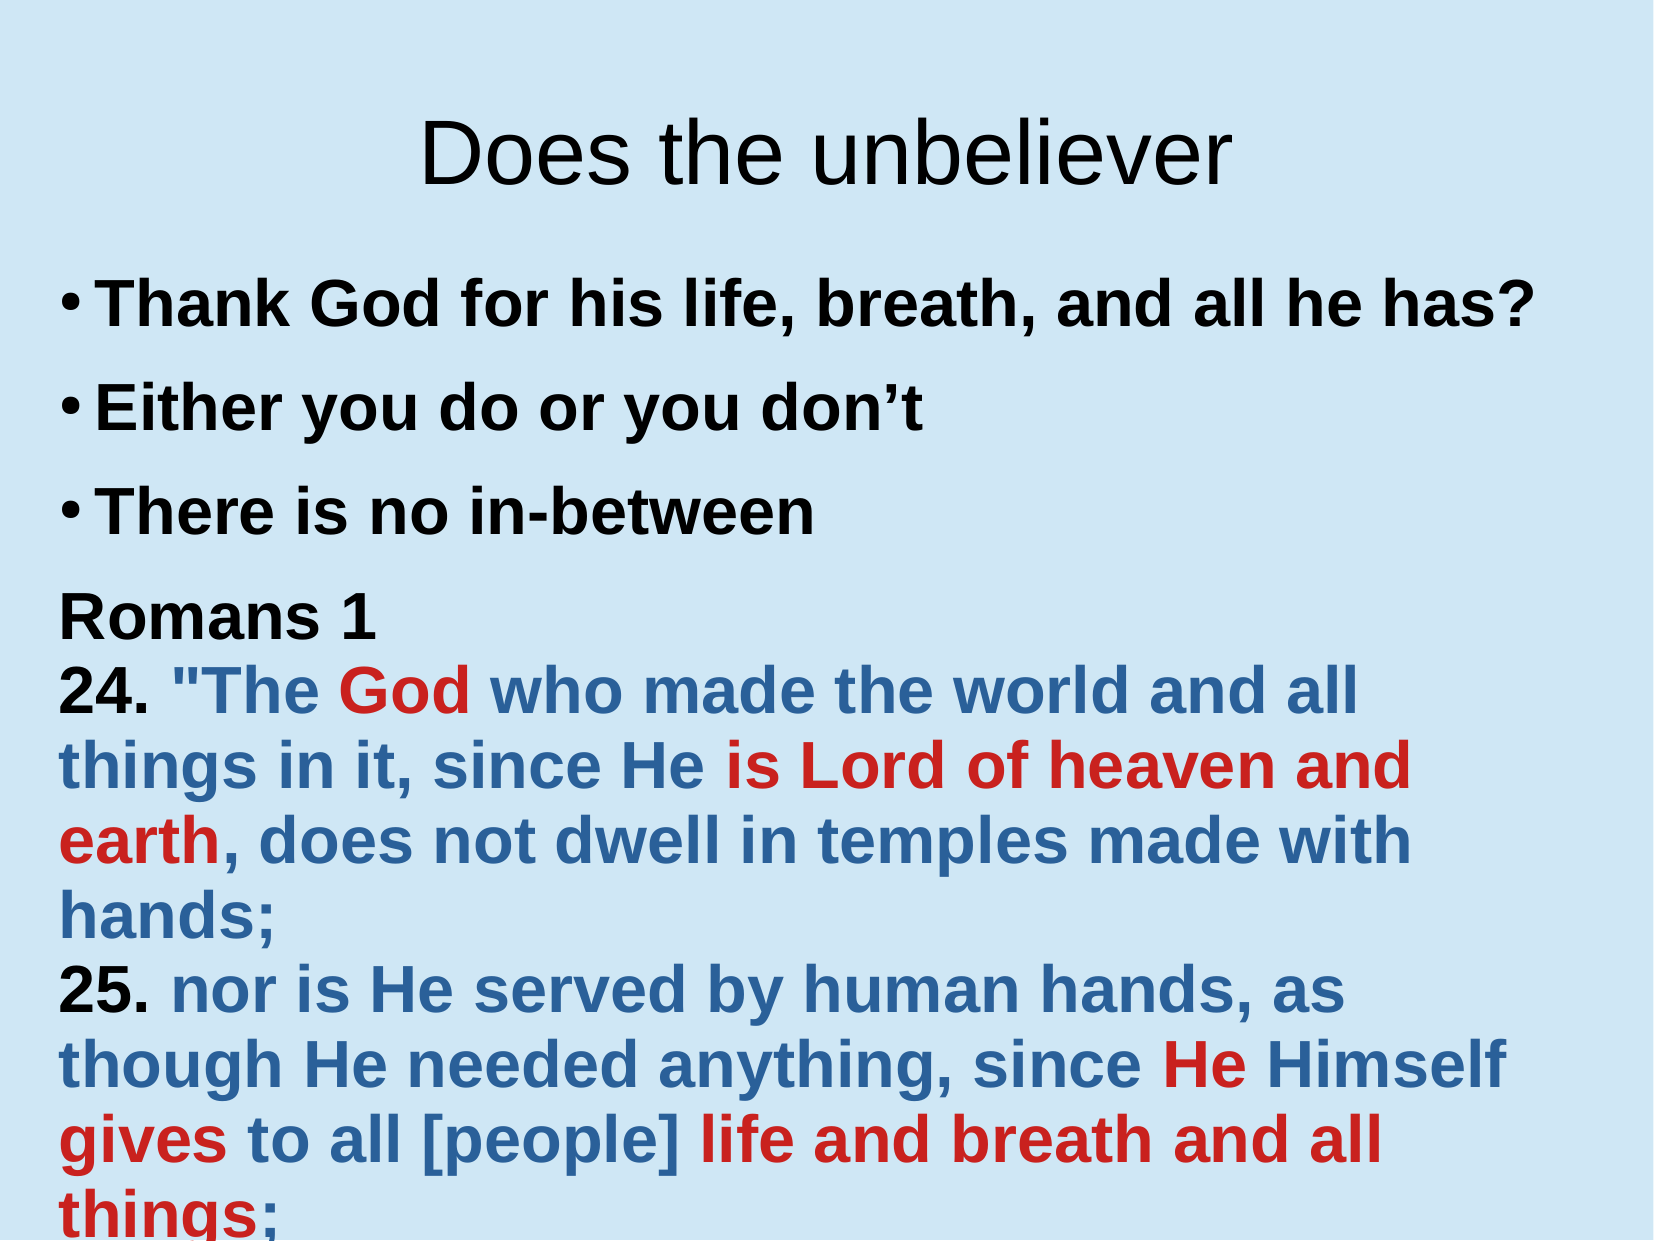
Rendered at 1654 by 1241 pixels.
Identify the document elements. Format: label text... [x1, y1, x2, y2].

title Does the unbeliever [82, 49, 1571, 257]
list Thank God for his life, breath, and all he has? Either you do or you don’t There is no in-between Romans 1 24. "The God who made the world and all things in it, since He is Lord of heaven and earth, does not dwell in temples made with hands; 25. nor is He served by human hands, as though He needed anything, since He Himself gives to all [people] life and breath and all things; [59, 265, 1571, 1241]
